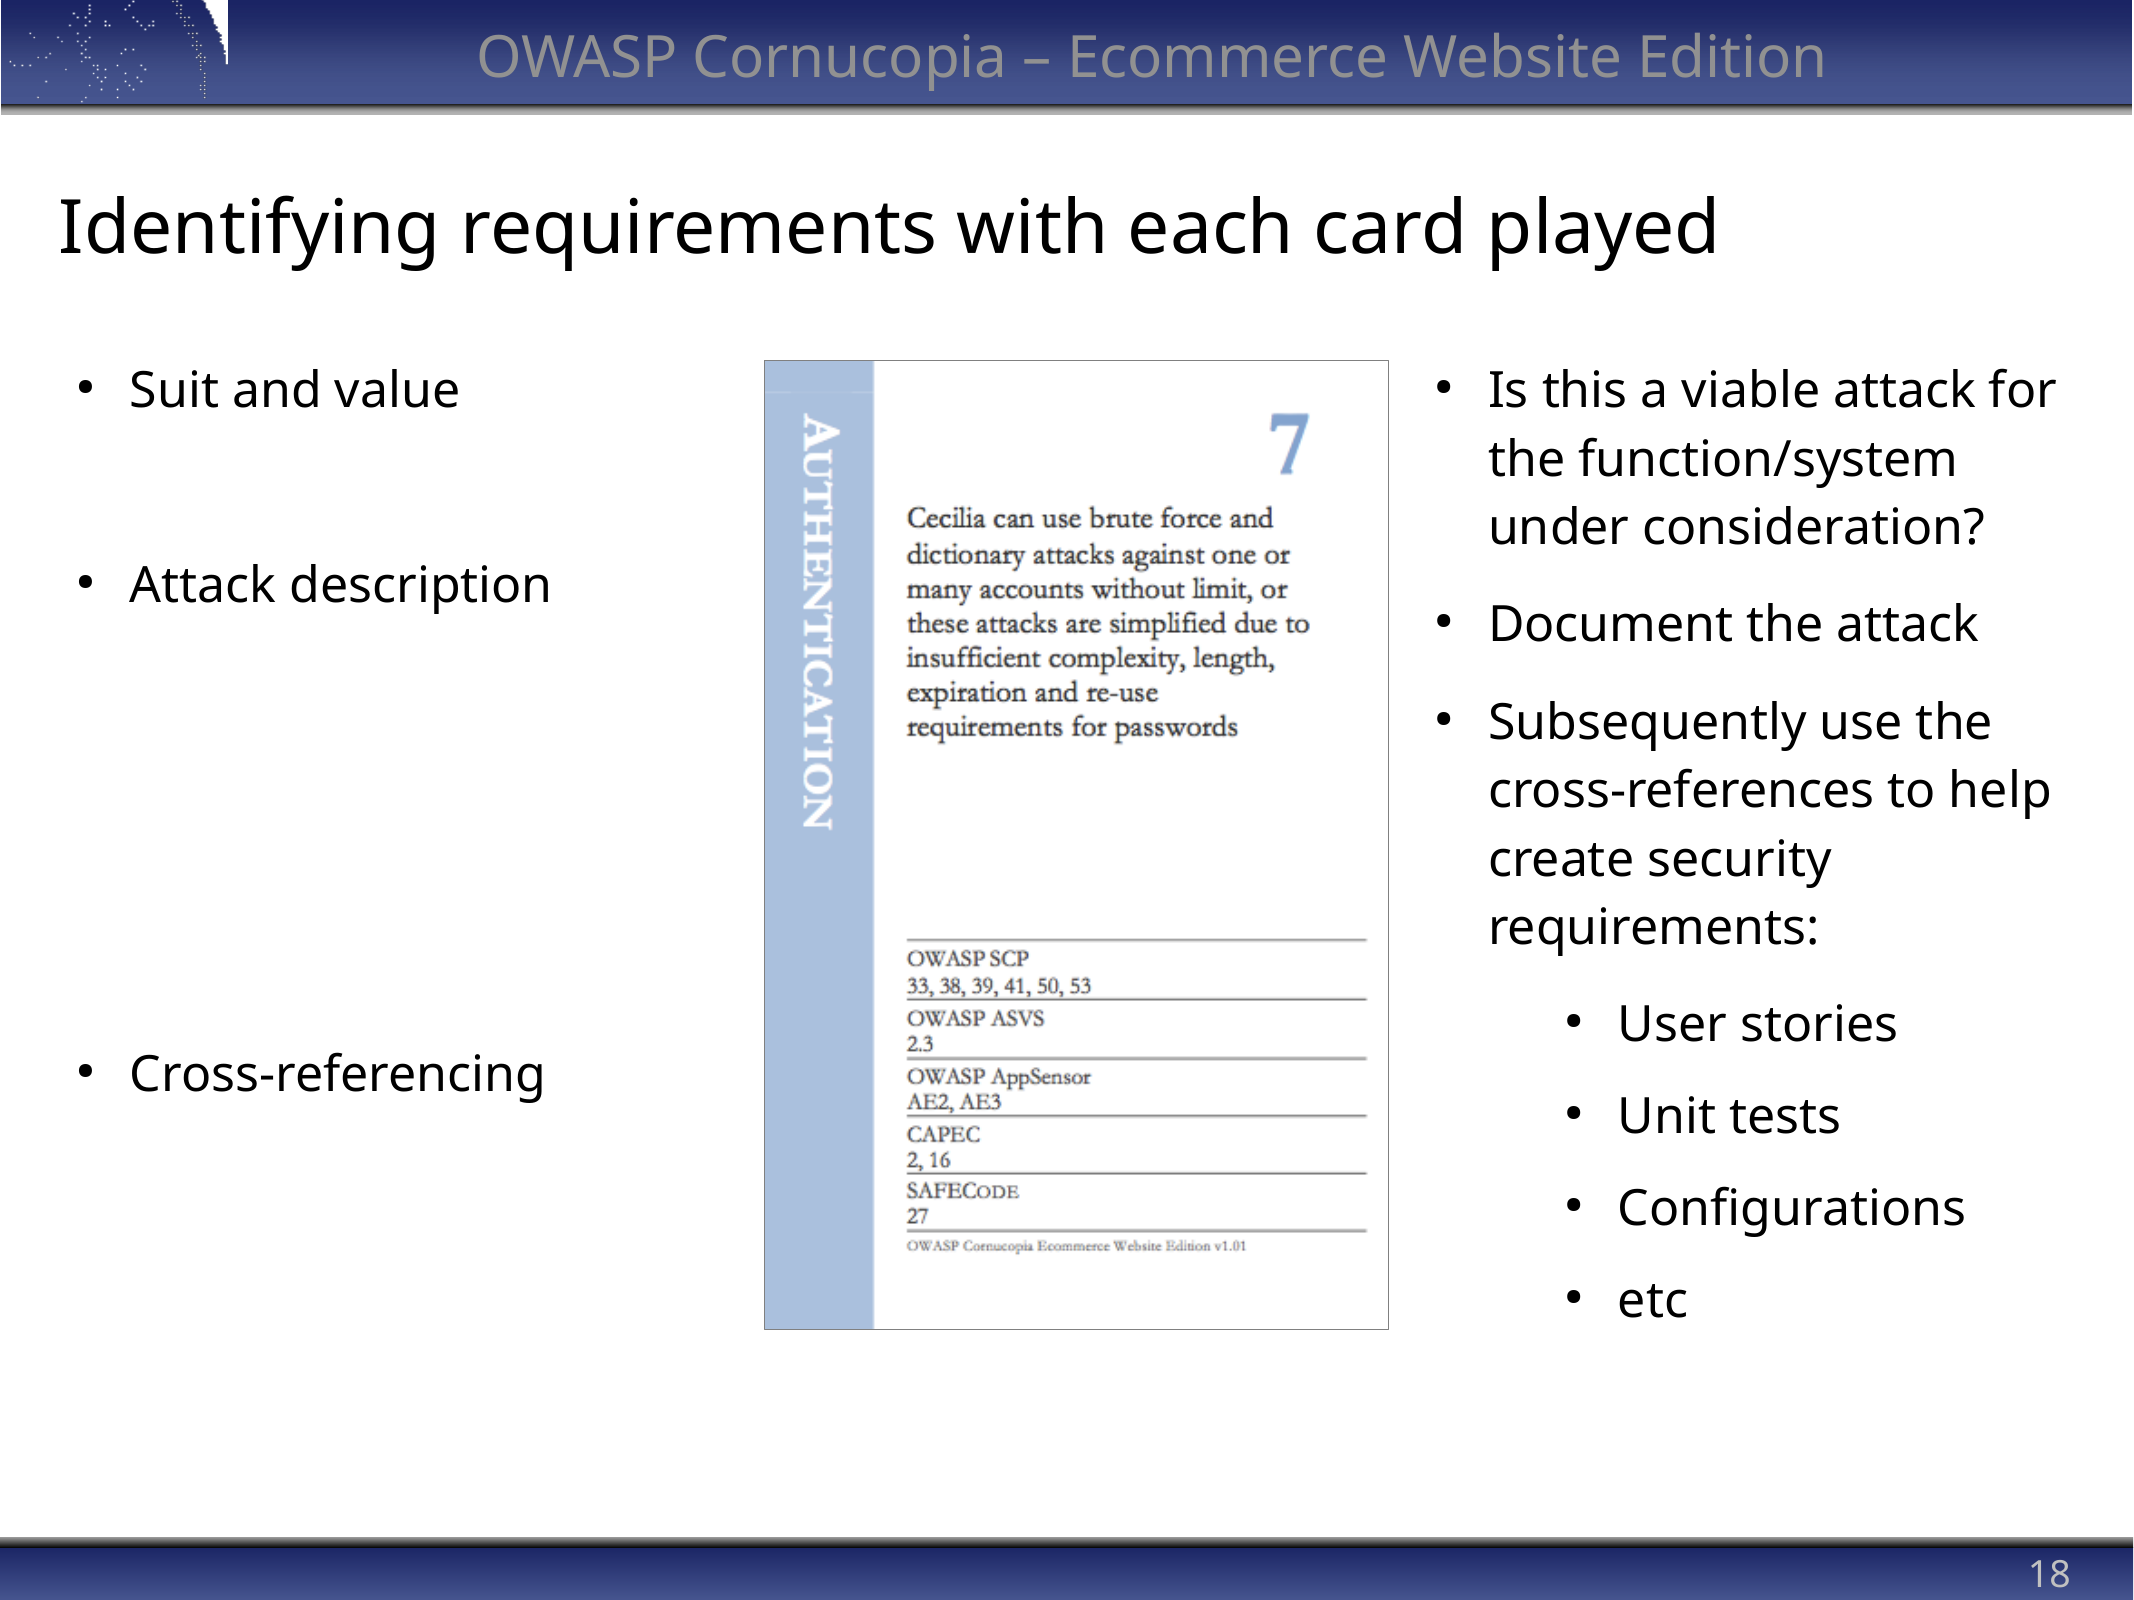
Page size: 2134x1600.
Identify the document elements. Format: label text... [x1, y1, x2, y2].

picture [764, 361, 1388, 1329]
list Is this a viable attack for the function/system under consideration? Document the attack Subsequently use the cross-references to help create security requirements: User stories Unit tests Configurations etc [1417, 354, 2068, 1536]
title Identifying requirements with each card played [58, 124, 2126, 325]
list Suit and value Attack description Cross-referencing [58, 354, 709, 1536]
